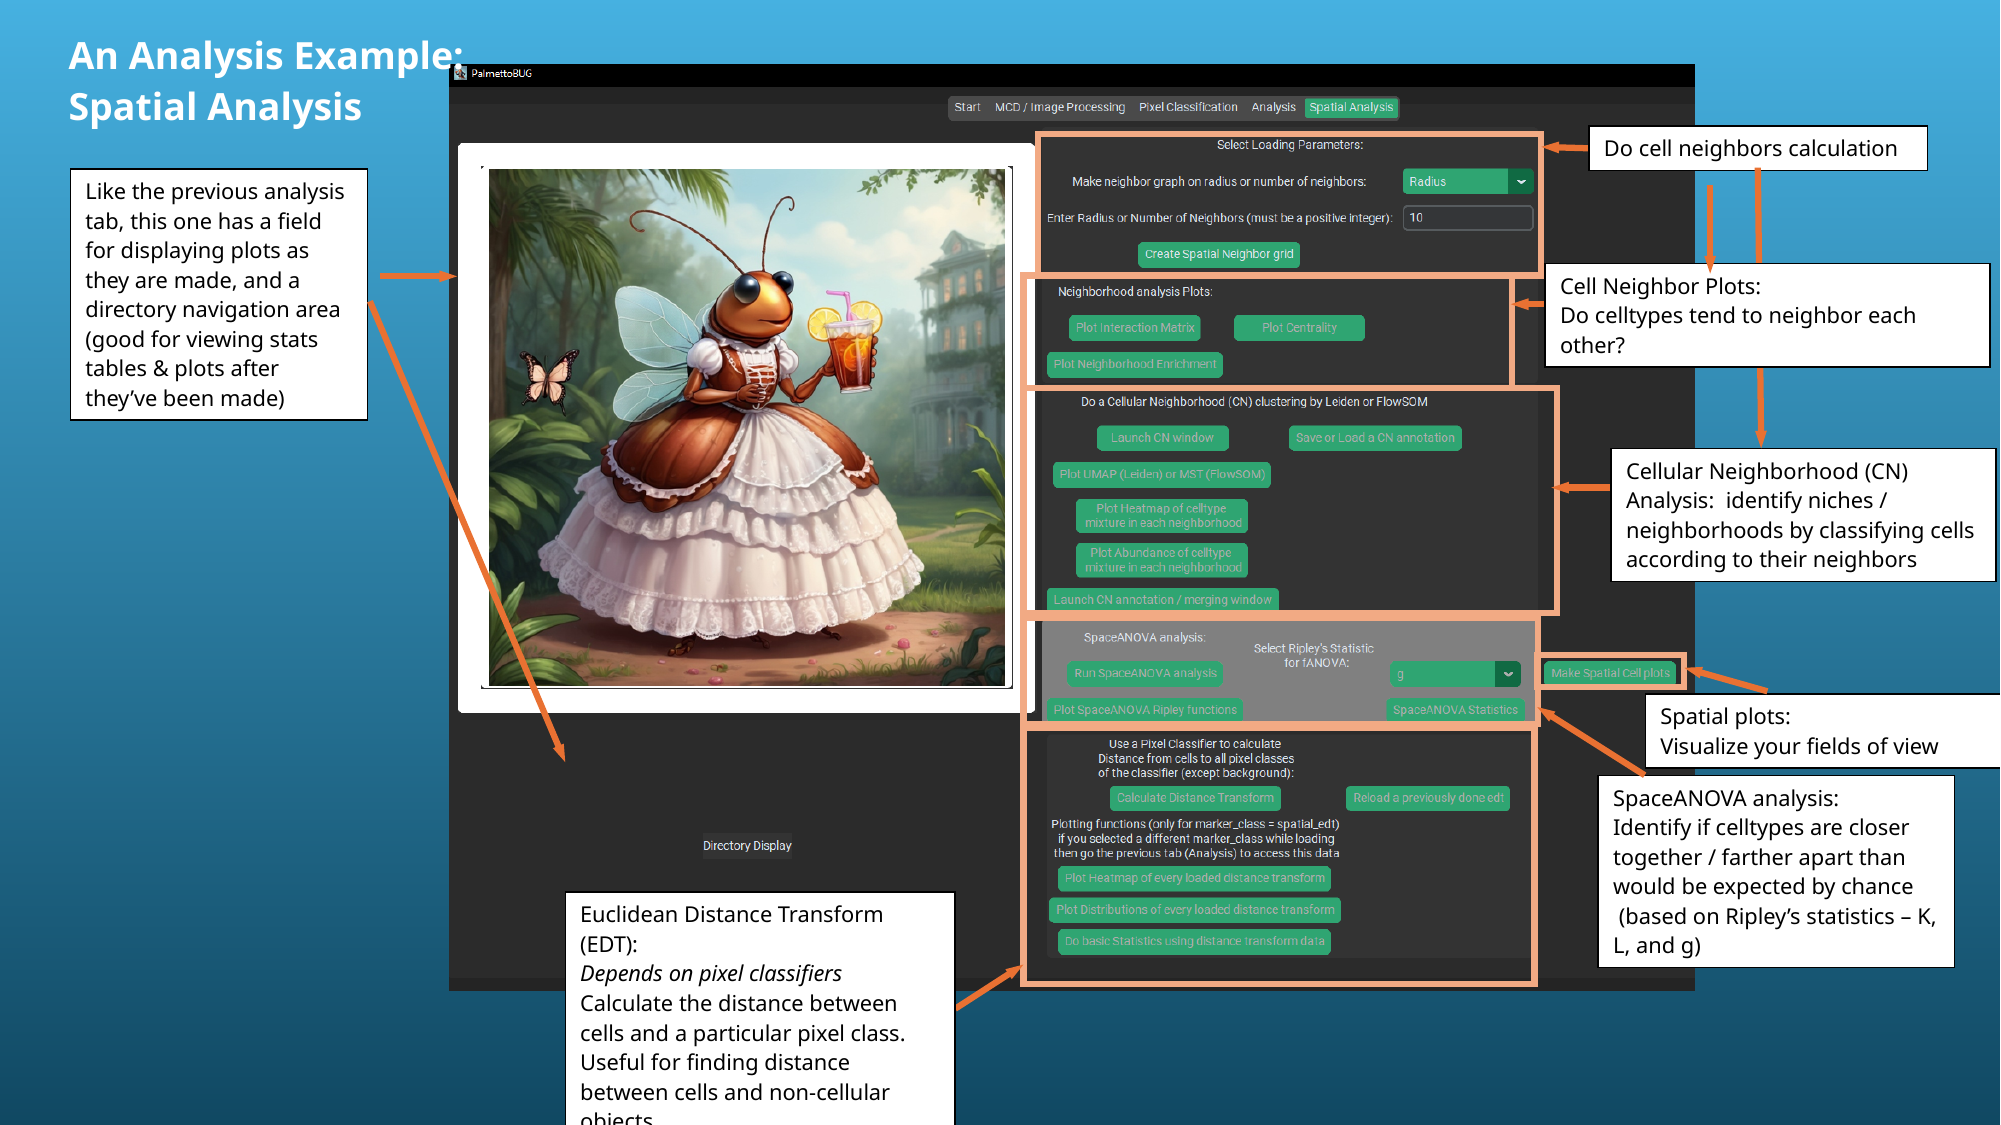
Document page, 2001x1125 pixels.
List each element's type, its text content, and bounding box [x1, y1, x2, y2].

text_box Like the previous analysis tab, this one has a field for displaying plots as they are made, and a directory navigation area (good for viewing stats tables & plots after they’ve been made) [70, 168, 368, 373]
picture [449, 64, 1695, 991]
picture [1027, 391, 1554, 610]
text_box An Analysis Example: Spatial Analysis [53, 21, 539, 128]
picture [1027, 279, 1509, 385]
text_box Euclidean Distance Transform (EDT): Depends on pixel classifiers Calculate the distance between cells and a particular pixel class. Useful for finding distance between cells and non-cellular objects [565, 892, 956, 1070]
text_box Cell Neighbor Plots: Do celltypes tend to neighbor each other? [1545, 263, 1990, 333]
picture [1544, 149, 1695, 263]
picture [1027, 731, 1531, 981]
picture [1515, 279, 1544, 302]
picture [1027, 621, 1535, 721]
picture [1041, 137, 1538, 272]
picture [990, 713, 1695, 991]
text_box SpaceANOVA analysis: Identify if celltypes are closer together / farther apart than would be expected by chance (based on Ripley’s statistics – K, L, and g) [1598, 775, 1955, 950]
text_box Do cell neighbors calculation [1588, 126, 1928, 169]
text_box Cellular Neighborhood (CN) Analysis: identify niches / neighborhoods by classifying cells according to their neighbors [1611, 448, 1997, 572]
text_box Spatial plots: Visualize your fields of view [1645, 694, 2000, 763]
picture [1541, 671, 1695, 775]
picture [1541, 491, 1695, 667]
picture [1515, 306, 1695, 484]
picture [1541, 658, 1681, 684]
